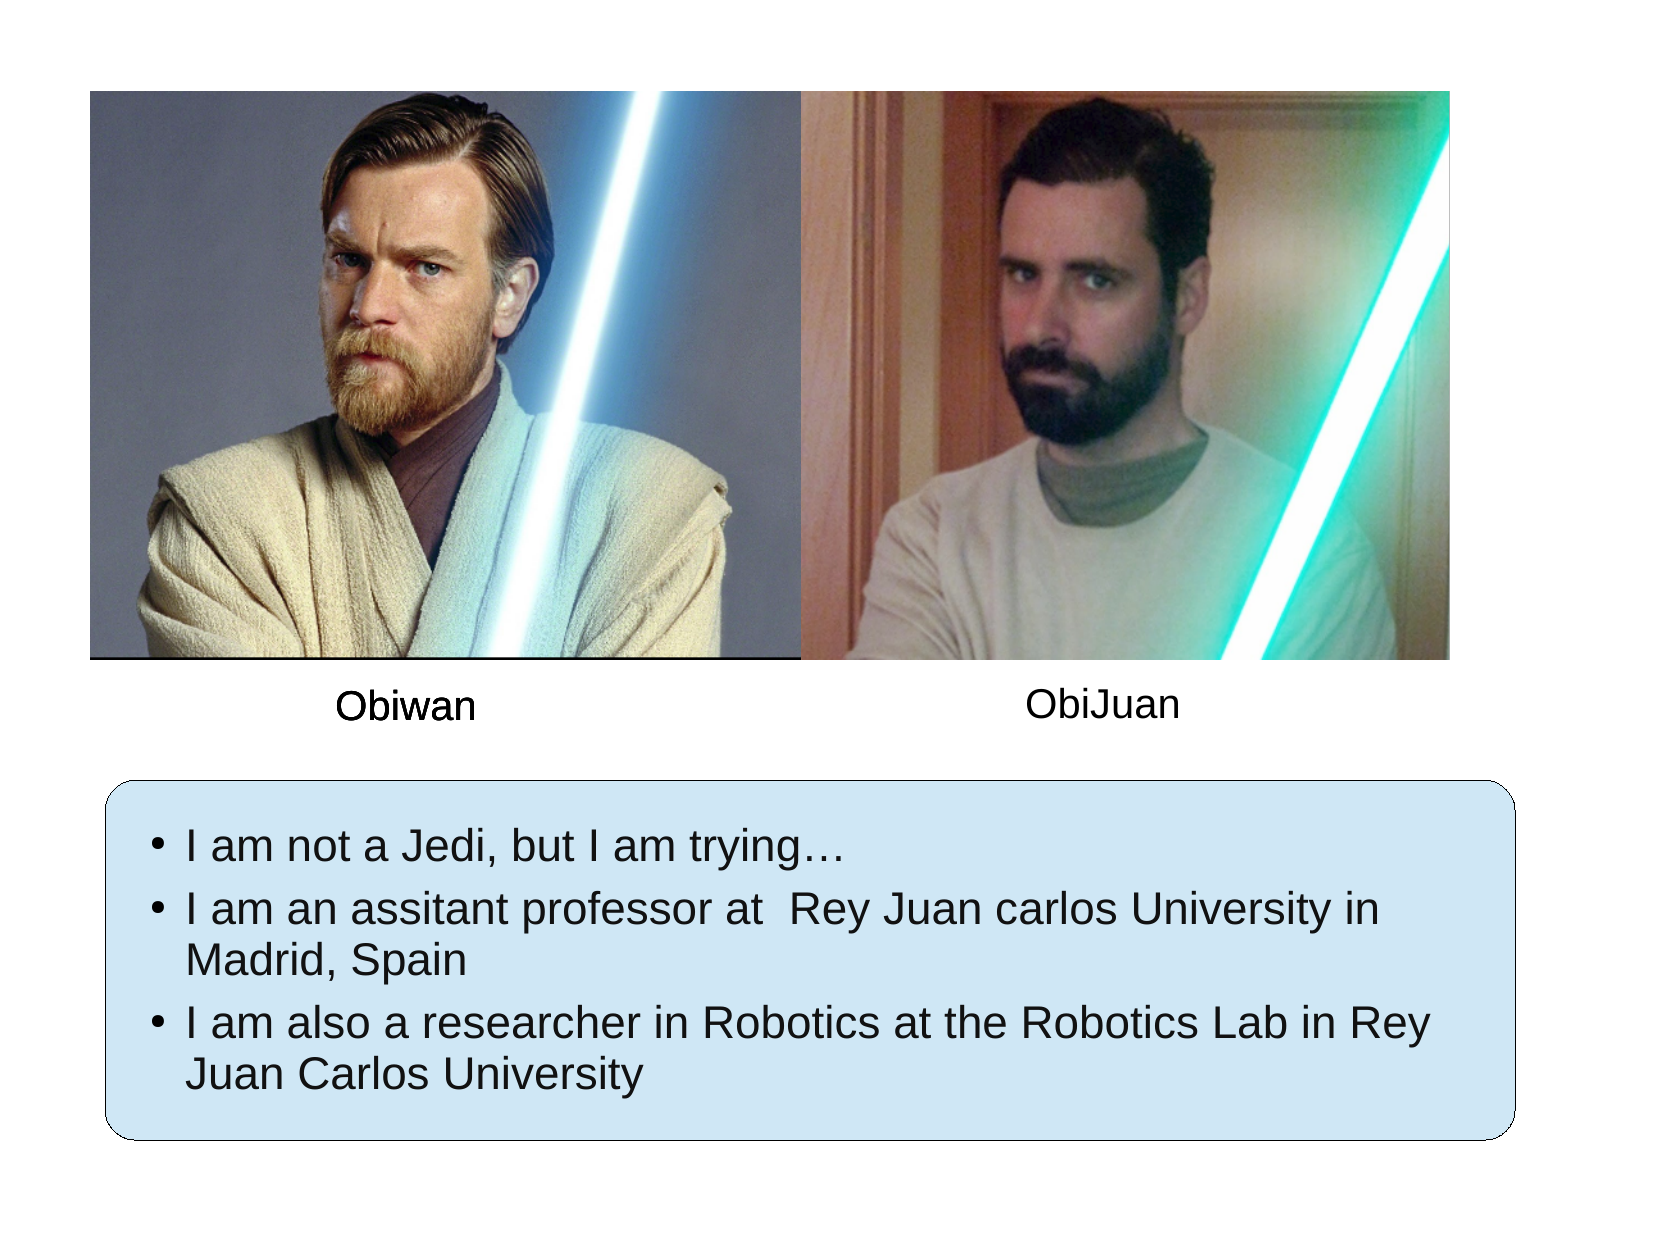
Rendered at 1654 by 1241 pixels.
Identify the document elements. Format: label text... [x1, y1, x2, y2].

text_box Obiwan [285, 675, 496, 737]
picture [90, 91, 1456, 661]
text_box I am not a Jedi, but I am trying… I am an assitant professor at Rey Juan carlos University in Madrid, Spain I am also a researcher in Robotics at the Robotics Lab in Rey Juan Carlos University [135, 812, 1486, 1107]
text_box [105, 780, 1516, 1141]
text_box ObiJuan [975, 673, 1231, 736]
